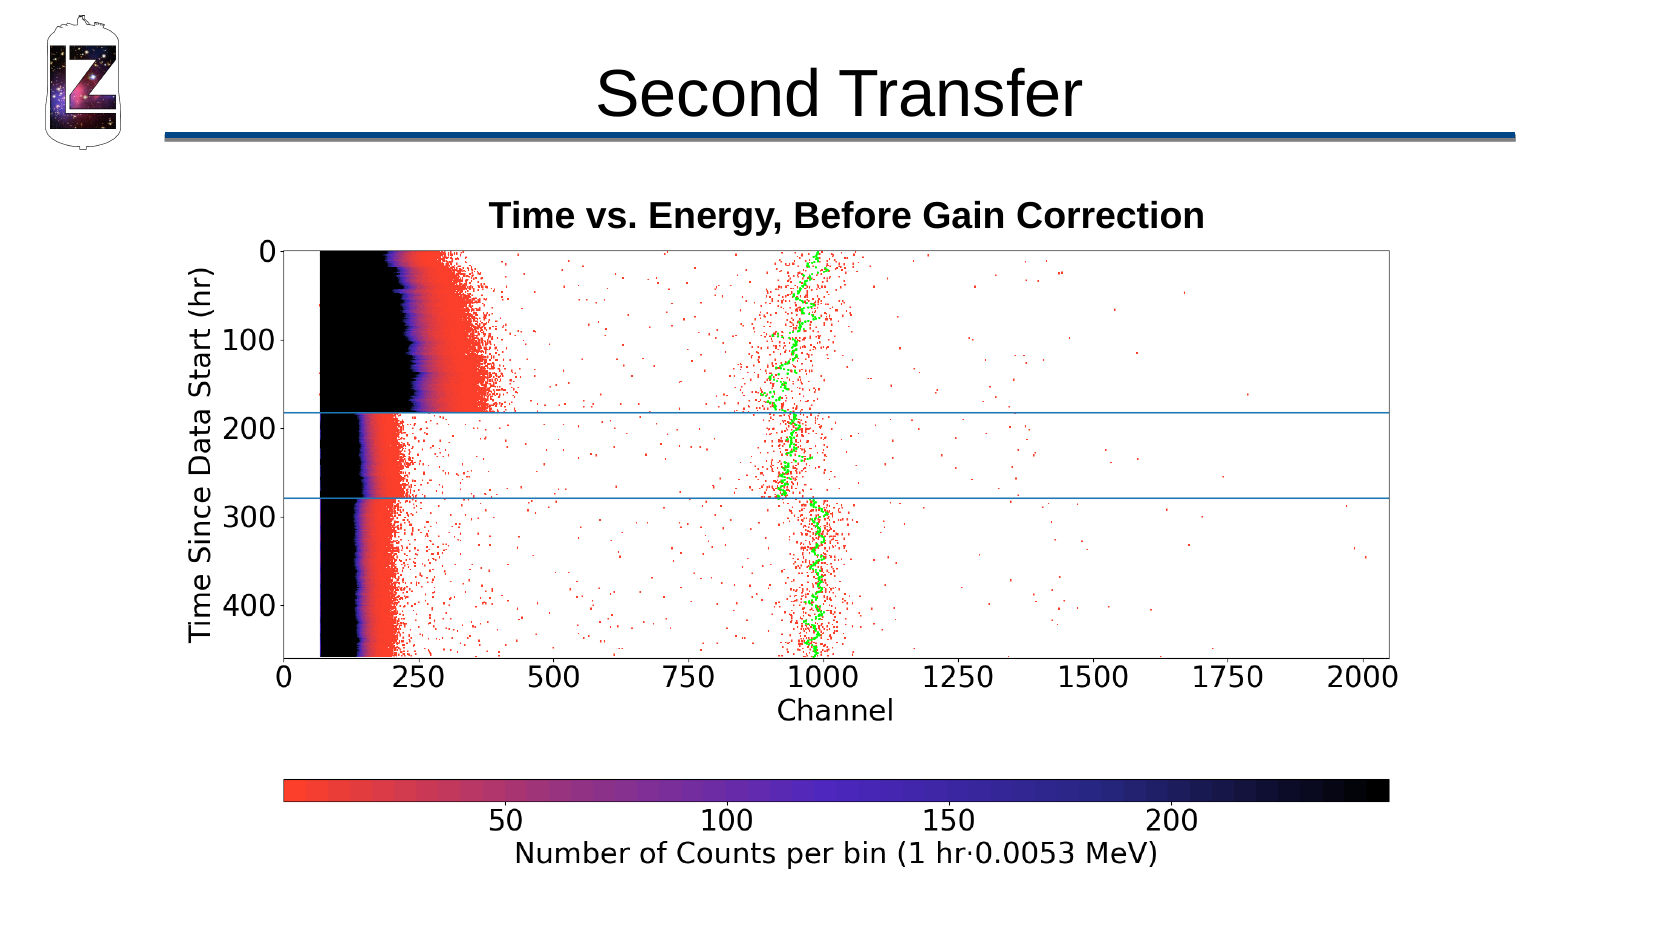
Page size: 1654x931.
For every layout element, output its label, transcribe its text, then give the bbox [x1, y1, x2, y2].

text_box Time vs. Energy, Before Gain Correction [345, 187, 1351, 245]
title Second Transfer [165, 37, 1516, 151]
picture [15, 15, 151, 150]
picture [105, 164, 1531, 880]
